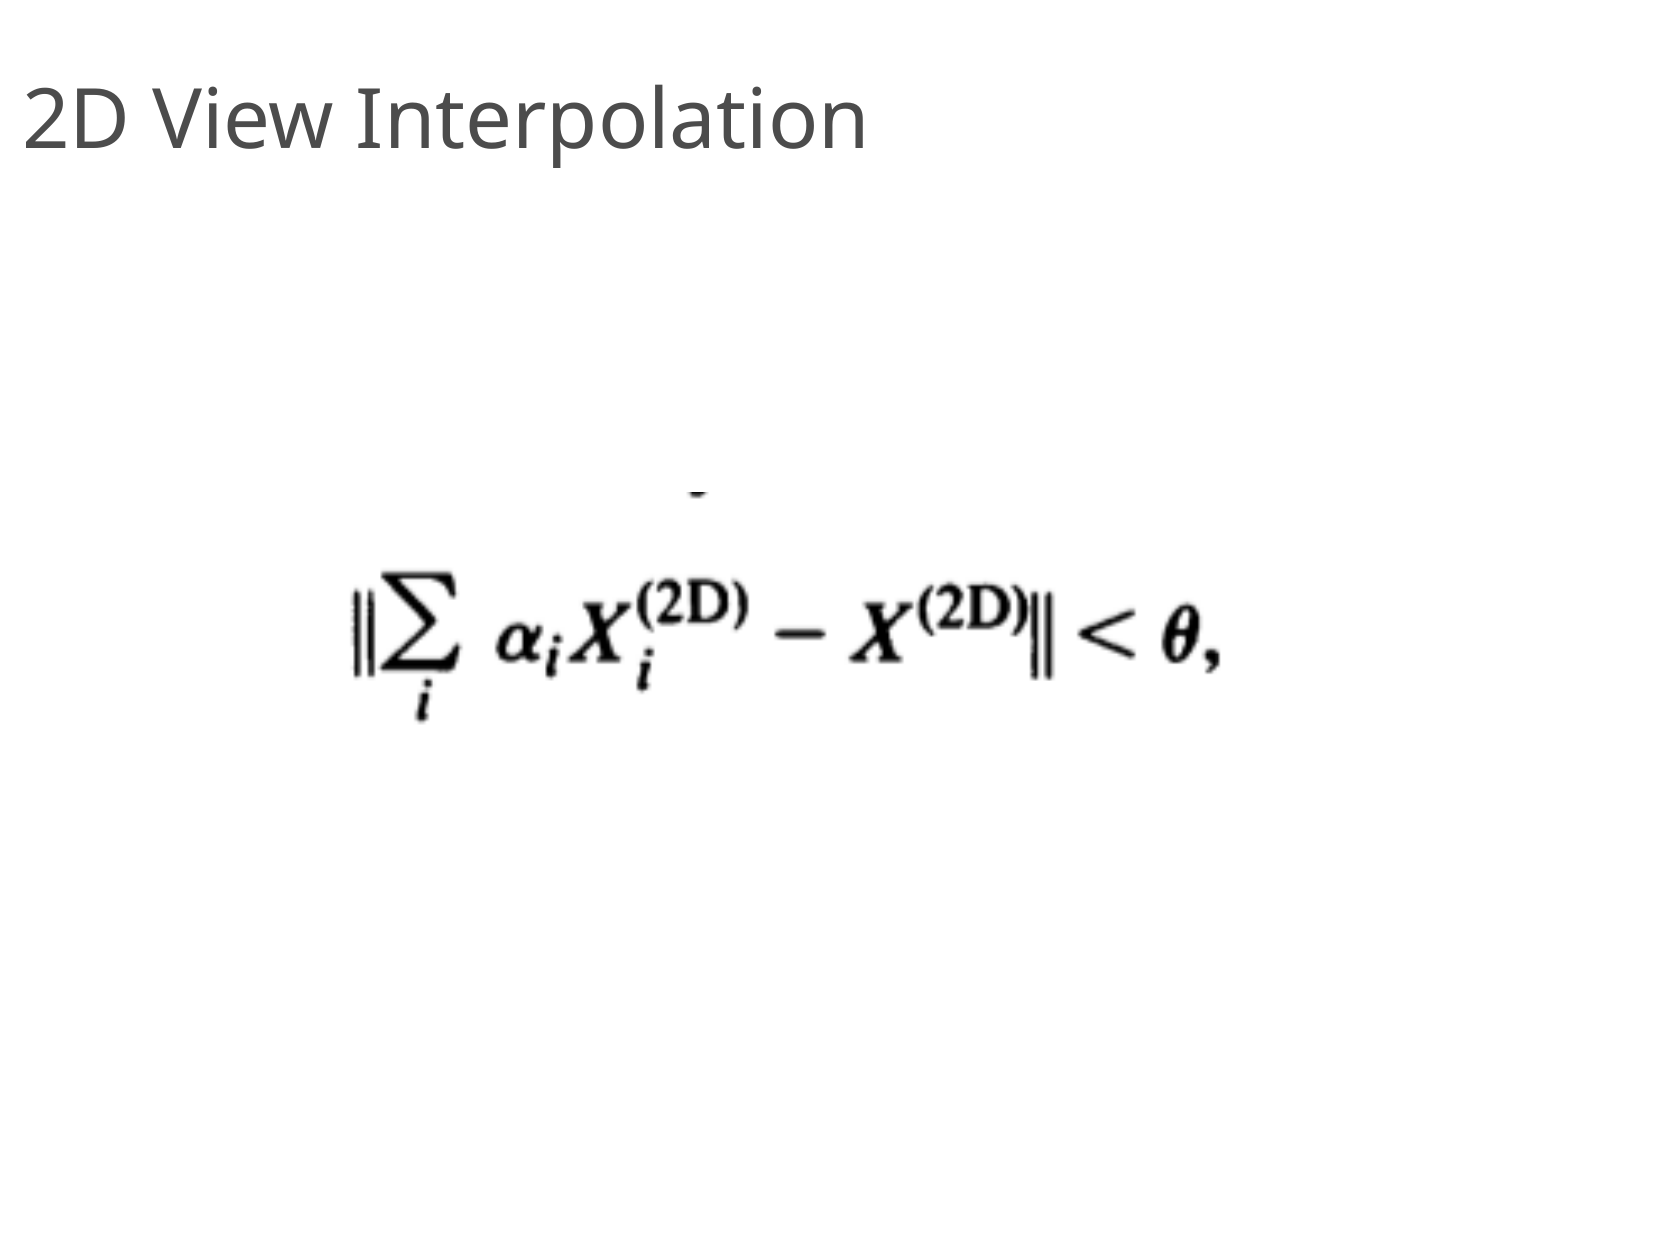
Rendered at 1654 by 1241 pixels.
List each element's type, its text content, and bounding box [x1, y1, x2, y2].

picture [295, 492, 1291, 762]
title 2D View Interpolation [22, 19, 1654, 213]
